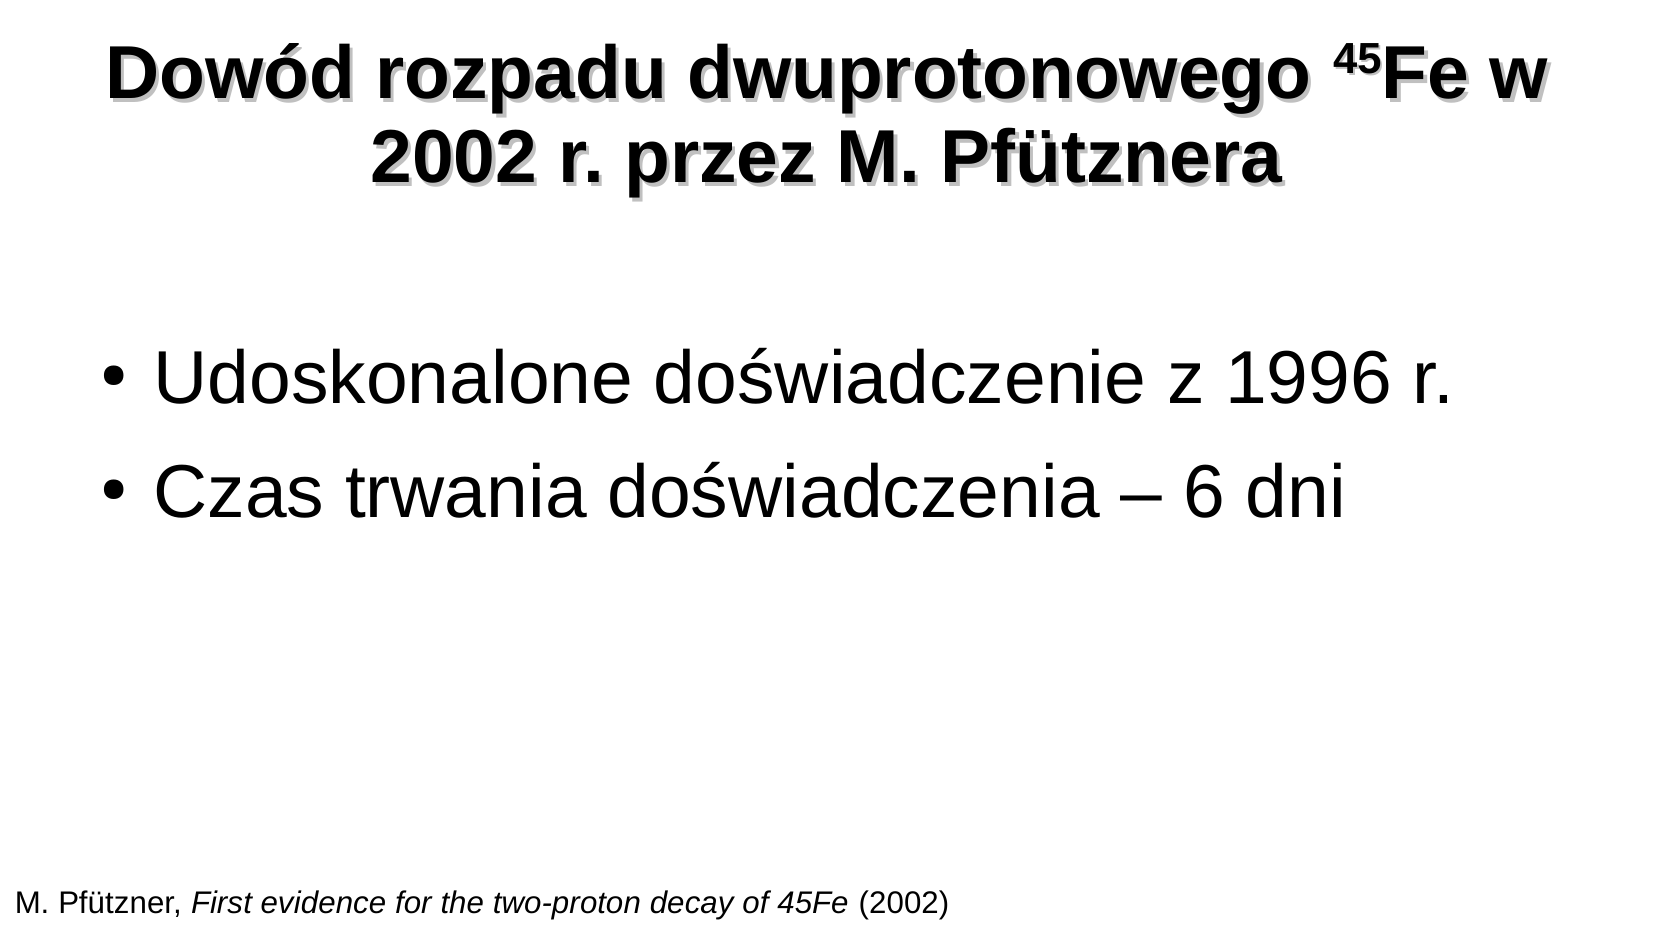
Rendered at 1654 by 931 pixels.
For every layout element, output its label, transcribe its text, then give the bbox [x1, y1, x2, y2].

title Dowód rozpadu dwuprotonowego 45Fe w 2002 r. przez M. Pfütznera [82, 30, 1571, 199]
list Udoskonalone doświadczenie z 1996 r. Czas trwania doświadczenia – 6 dni [82, 335, 1571, 877]
text_box M. Pfützner, First evidence for the two-proton decay of 45Fe (2002) [0, 877, 1654, 928]
